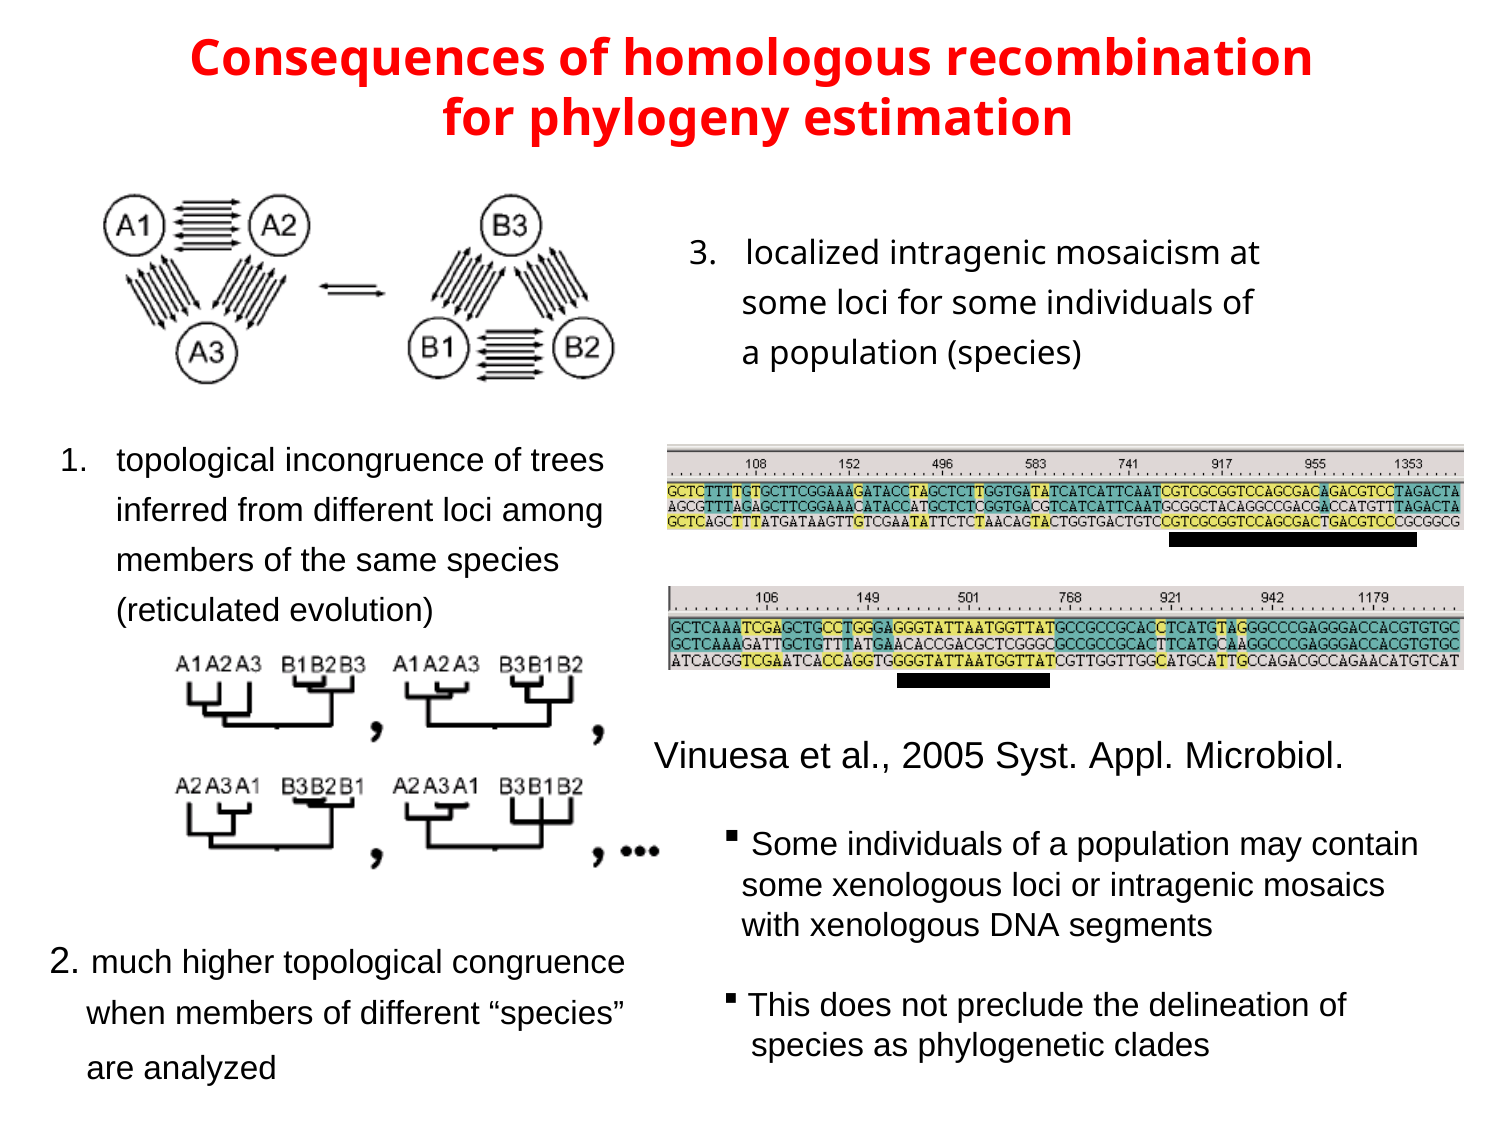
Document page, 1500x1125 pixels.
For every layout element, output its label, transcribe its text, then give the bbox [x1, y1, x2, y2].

picture [94, 178, 620, 394]
text_box 2. much higher topological congruence when members of different “species” are analyzed [34, 916, 651, 1095]
text_box Some individuals of a population may contain some xenologous loci or intragenic mosaics with xenologous DNA segments This does not preclude the delineation of species as phylogenetic clades [708, 810, 1445, 1071]
picture [668, 586, 1464, 670]
text_box [897, 673, 1050, 688]
text_box Consequences of homologous recombination for phylogeny estimation [174, 18, 1343, 154]
text_box [1170, 533, 1417, 547]
picture [667, 444, 1464, 530]
text_box topological incongruence of trees inferred from different loci among members of the same species (reticulated evolution) [45, 420, 741, 636]
picture [172, 646, 661, 871]
text_box localized intragenic mosaicism at some loci for some individuals of a population (species) [674, 214, 1382, 380]
text_box Vinuesa et al., 2005 Syst. Appl. Microbiol. [639, 723, 1360, 784]
